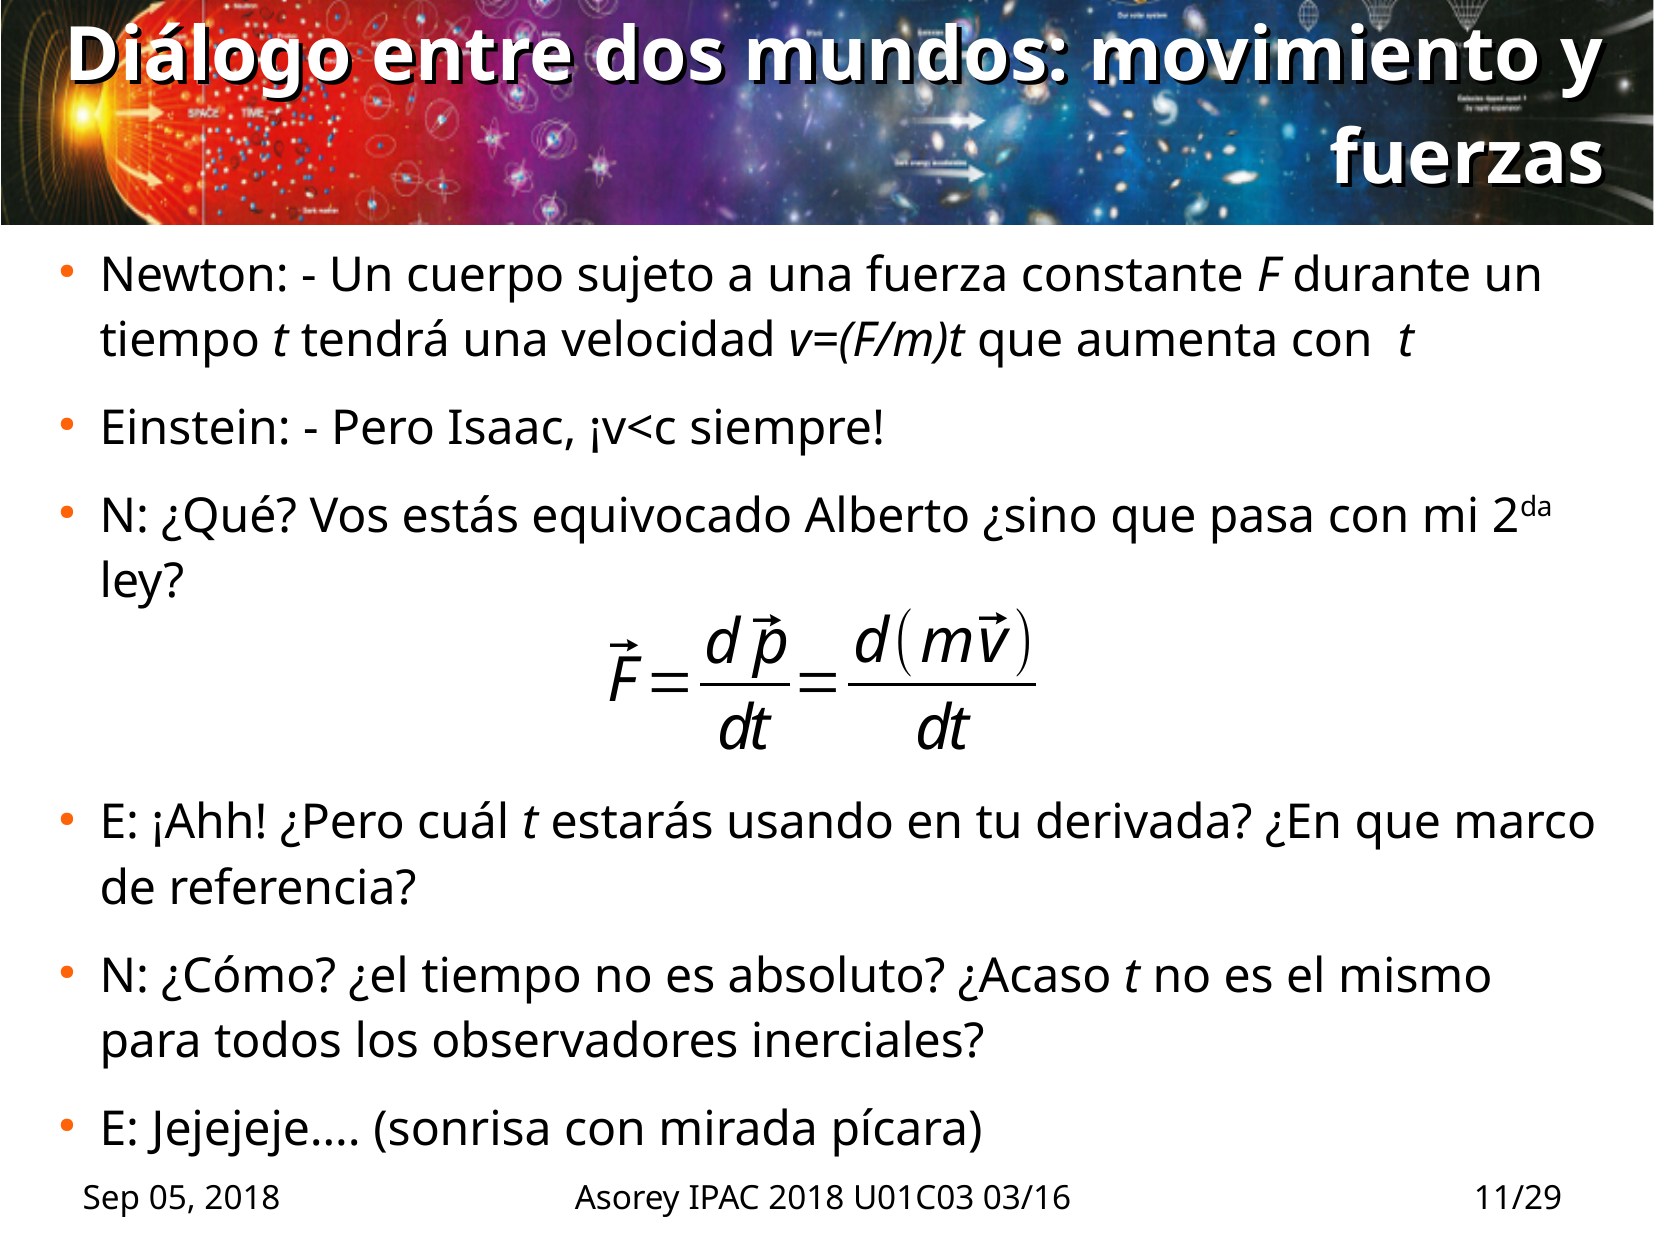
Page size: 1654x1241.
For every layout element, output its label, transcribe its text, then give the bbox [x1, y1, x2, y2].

list Newton: - Un cuerpo sujeto a una fuerza constante F durante un tiempo t tendrá una velocidad v=(F/m)t que aumenta con t Einstein: - Pero Isaac, ¡v<c siempre! N: ¿Qué? Vos estás equivocado Alberto ¿sino que pasa con mi 2da ley? E: ¡Ahh! ¿Pero cuál t estarás usando en tu derivada? ¿En que marco de referencia? N: ¿Cómo? ¿el tiempo no es absoluto? ¿Acaso t no es el mismo para todos los observadores inerciales? E: Jejejeje…. (sonrisa con mirada pícara) [45, 240, 1606, 1171]
picture [1, 0, 1654, 225]
chart [600, 601, 1046, 766]
title Diálogo entre dos mundos: movimiento y fuerzas [45, 11, 1606, 195]
